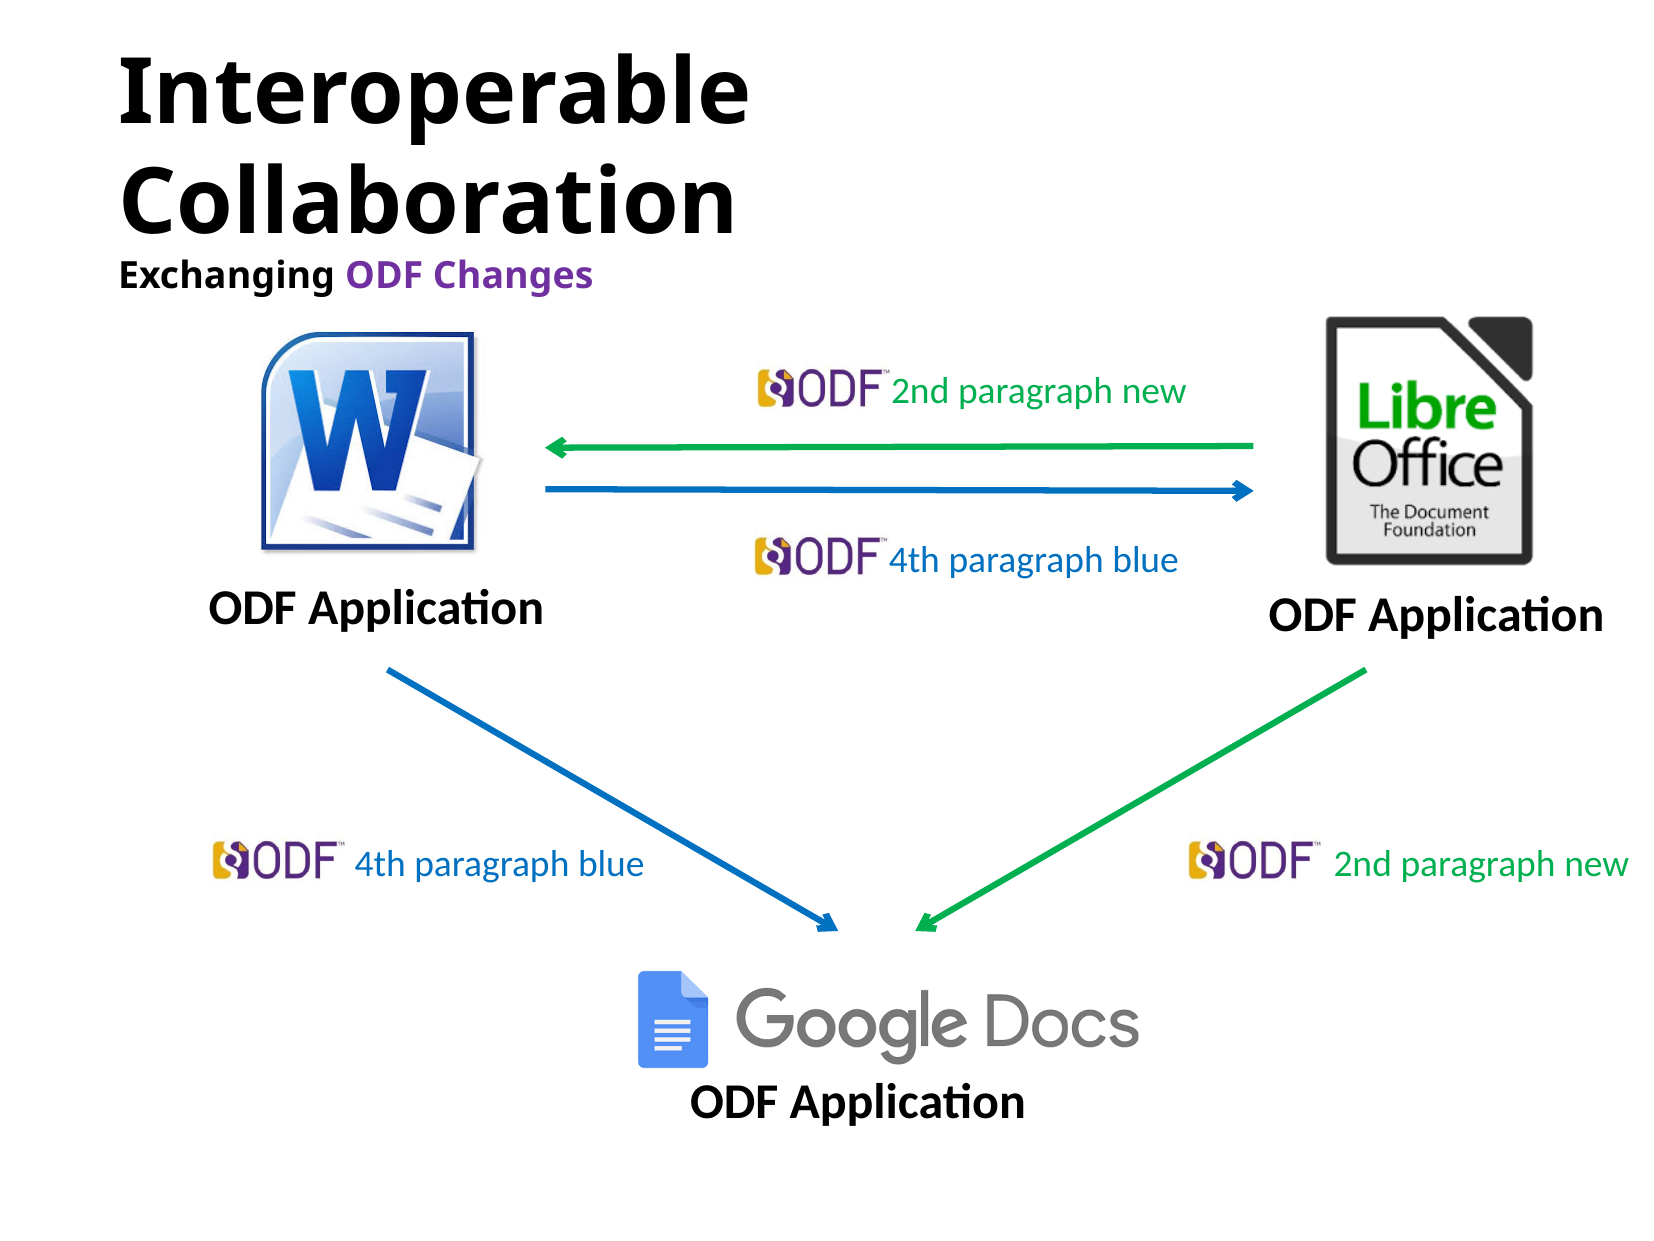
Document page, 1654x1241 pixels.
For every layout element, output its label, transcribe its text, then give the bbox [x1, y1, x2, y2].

picture [738, 343, 913, 438]
text_box ODF Application [1253, 574, 1645, 650]
picture [1169, 815, 1344, 910]
picture [637, 970, 1139, 1069]
picture [735, 511, 911, 606]
text_box ODF Application [193, 567, 615, 643]
picture [260, 330, 487, 557]
picture [193, 815, 368, 910]
picture [1297, 309, 1561, 572]
text_box ODF Application [675, 1060, 1097, 1136]
text_box 2nd paragraph new [1208, 819, 1654, 895]
text_box 4th paragraph blue [232, 819, 684, 895]
text_box 2nd paragraph new [777, 346, 1297, 422]
text_box 4th paragraph blue [775, 514, 1209, 590]
text_box Interoperable Collaboration Exchanging ODF Changes [118, 75, 1359, 253]
